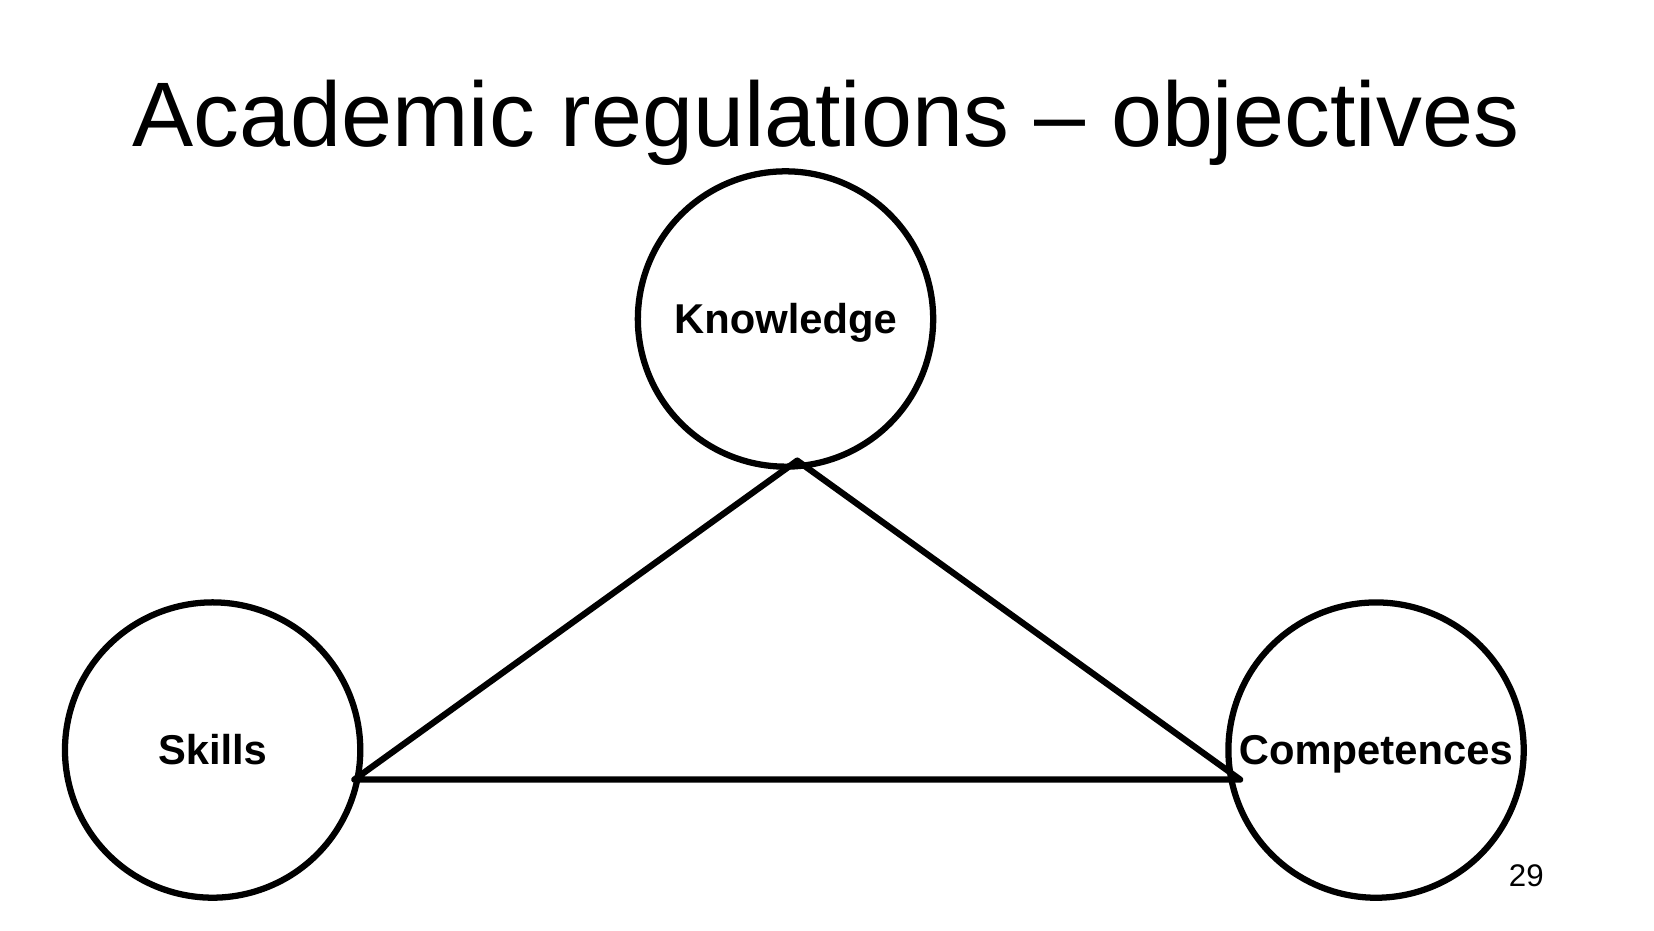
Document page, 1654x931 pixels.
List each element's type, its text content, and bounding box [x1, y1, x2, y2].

text_box Competences [1228, 602, 1524, 898]
title Academic regulations – objectives [82, 37, 1571, 193]
text_box <nummer> [1494, 850, 1654, 921]
text_box Skills [64, 602, 361, 898]
text_box Knowledge [637, 171, 934, 467]
